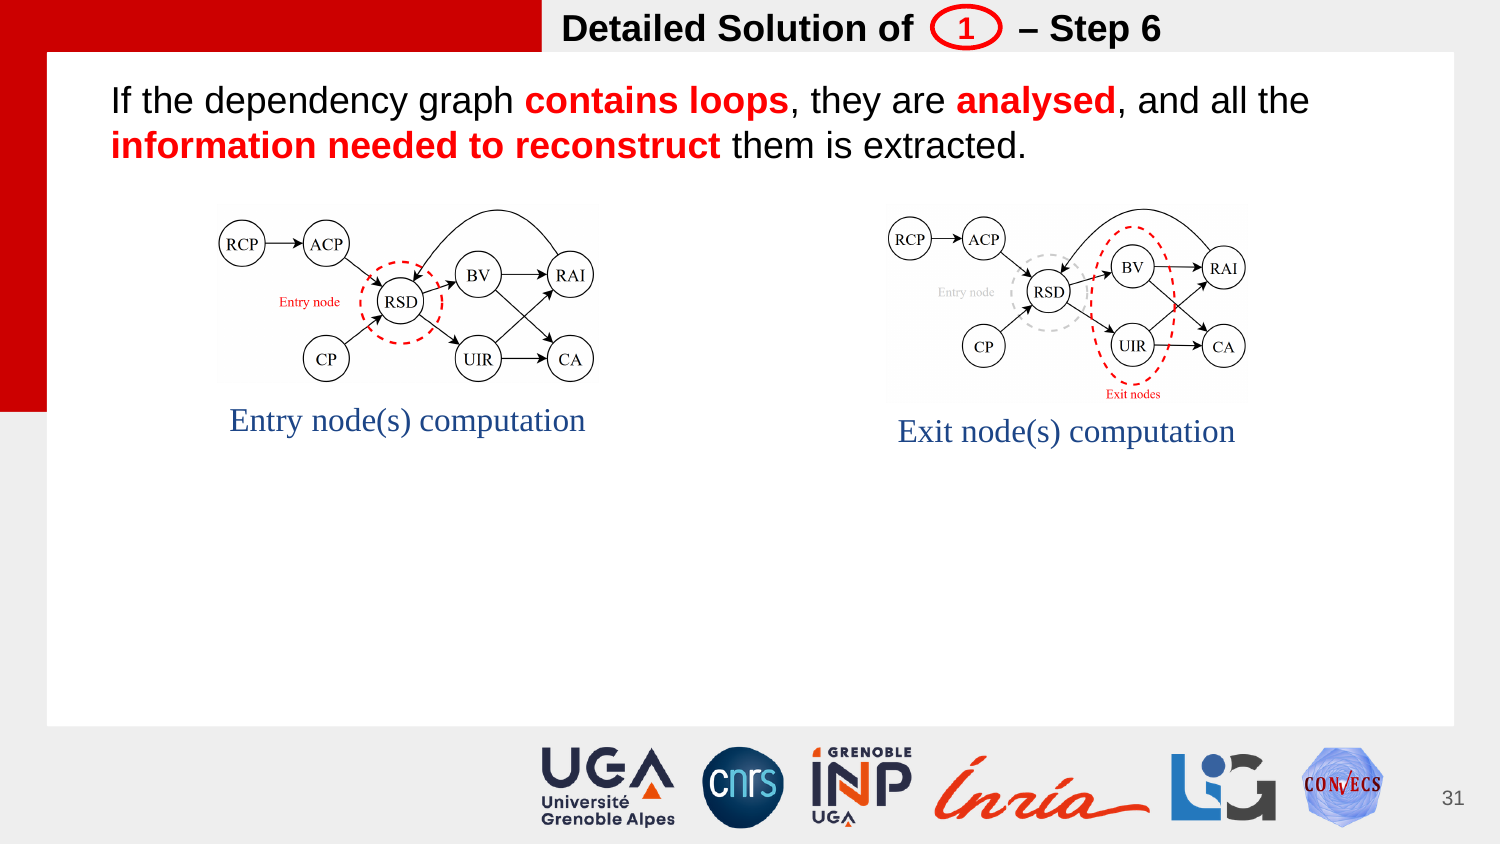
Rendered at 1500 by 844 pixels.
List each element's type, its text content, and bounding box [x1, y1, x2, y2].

text_box Entry node(s) computation [185, 391, 630, 446]
text_box 1 [932, 6, 1001, 49]
picture [0, 0, 1500, 844]
text_box If the dependency graph contains loops, they are analysed, and all the information needed to reconstruct them is extracted. [95, 72, 1405, 231]
text_box Exit node(s) computation [844, 402, 1289, 457]
text_box Detailed Solution of – Step 6 [546, 0, 1441, 55]
slide_number <numéro> [1389, 764, 1480, 830]
